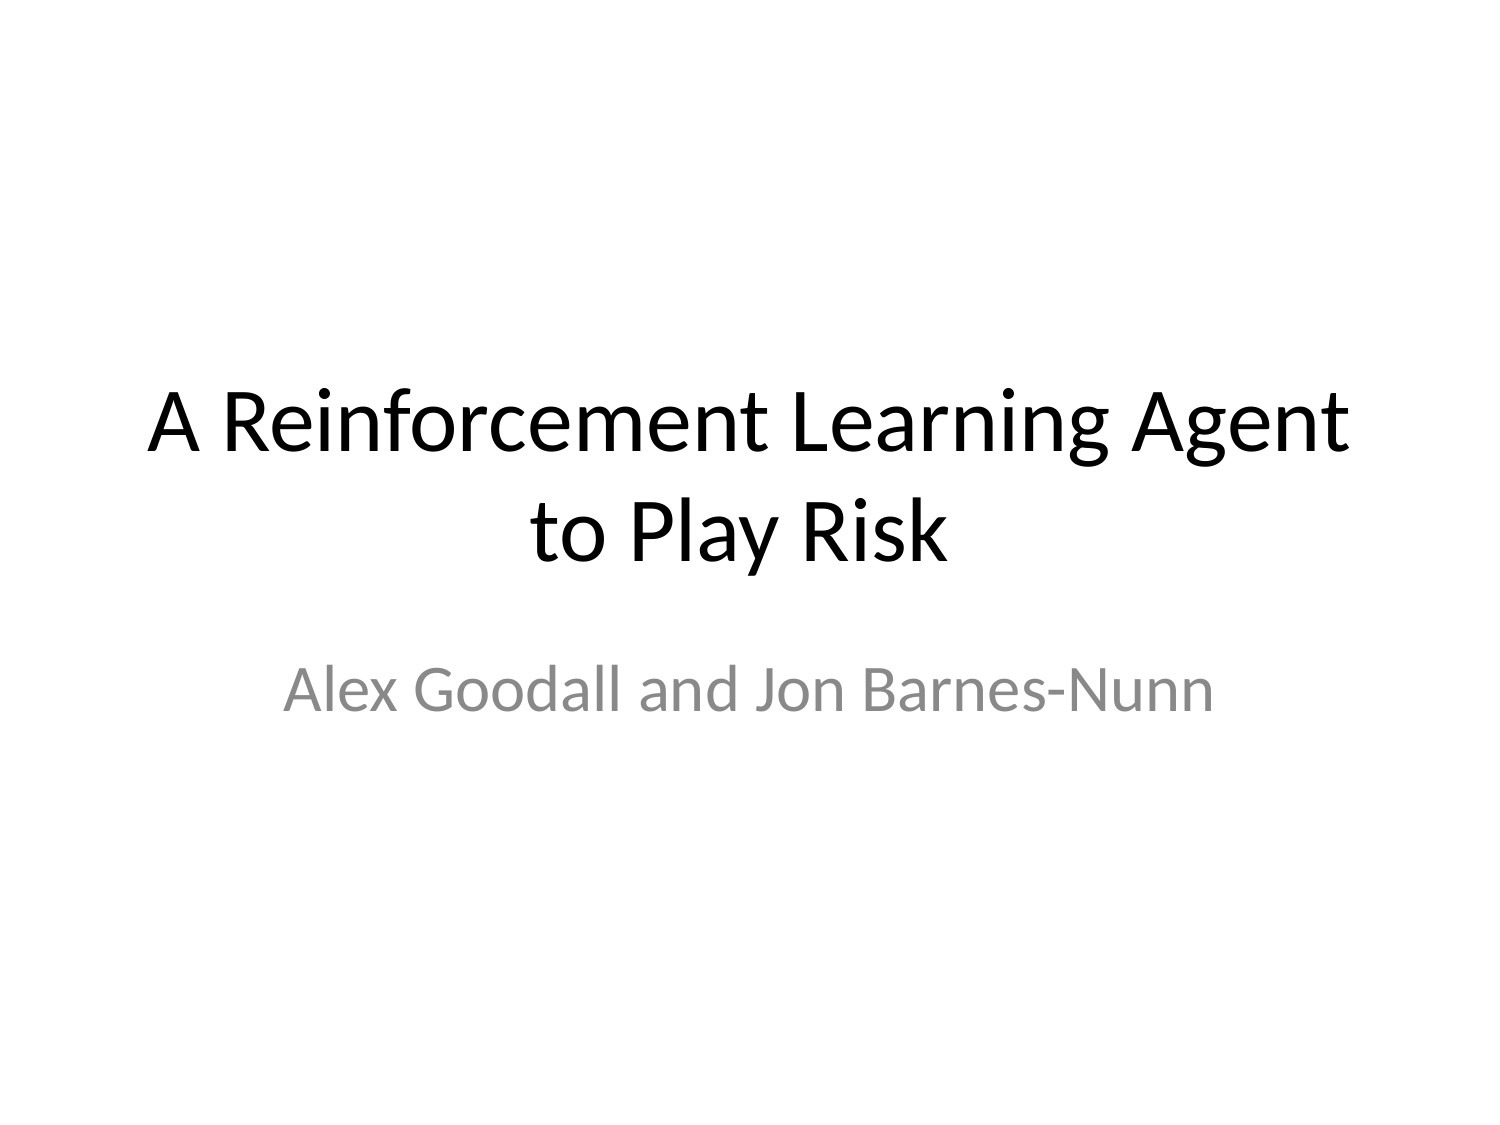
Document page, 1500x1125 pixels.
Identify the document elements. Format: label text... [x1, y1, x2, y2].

subtitle Alex Goodall and Jon Barnes-Nunn [225, 637, 1276, 925]
title A Reinforcement Learning Agent to Play Risk [112, 349, 1388, 591]
